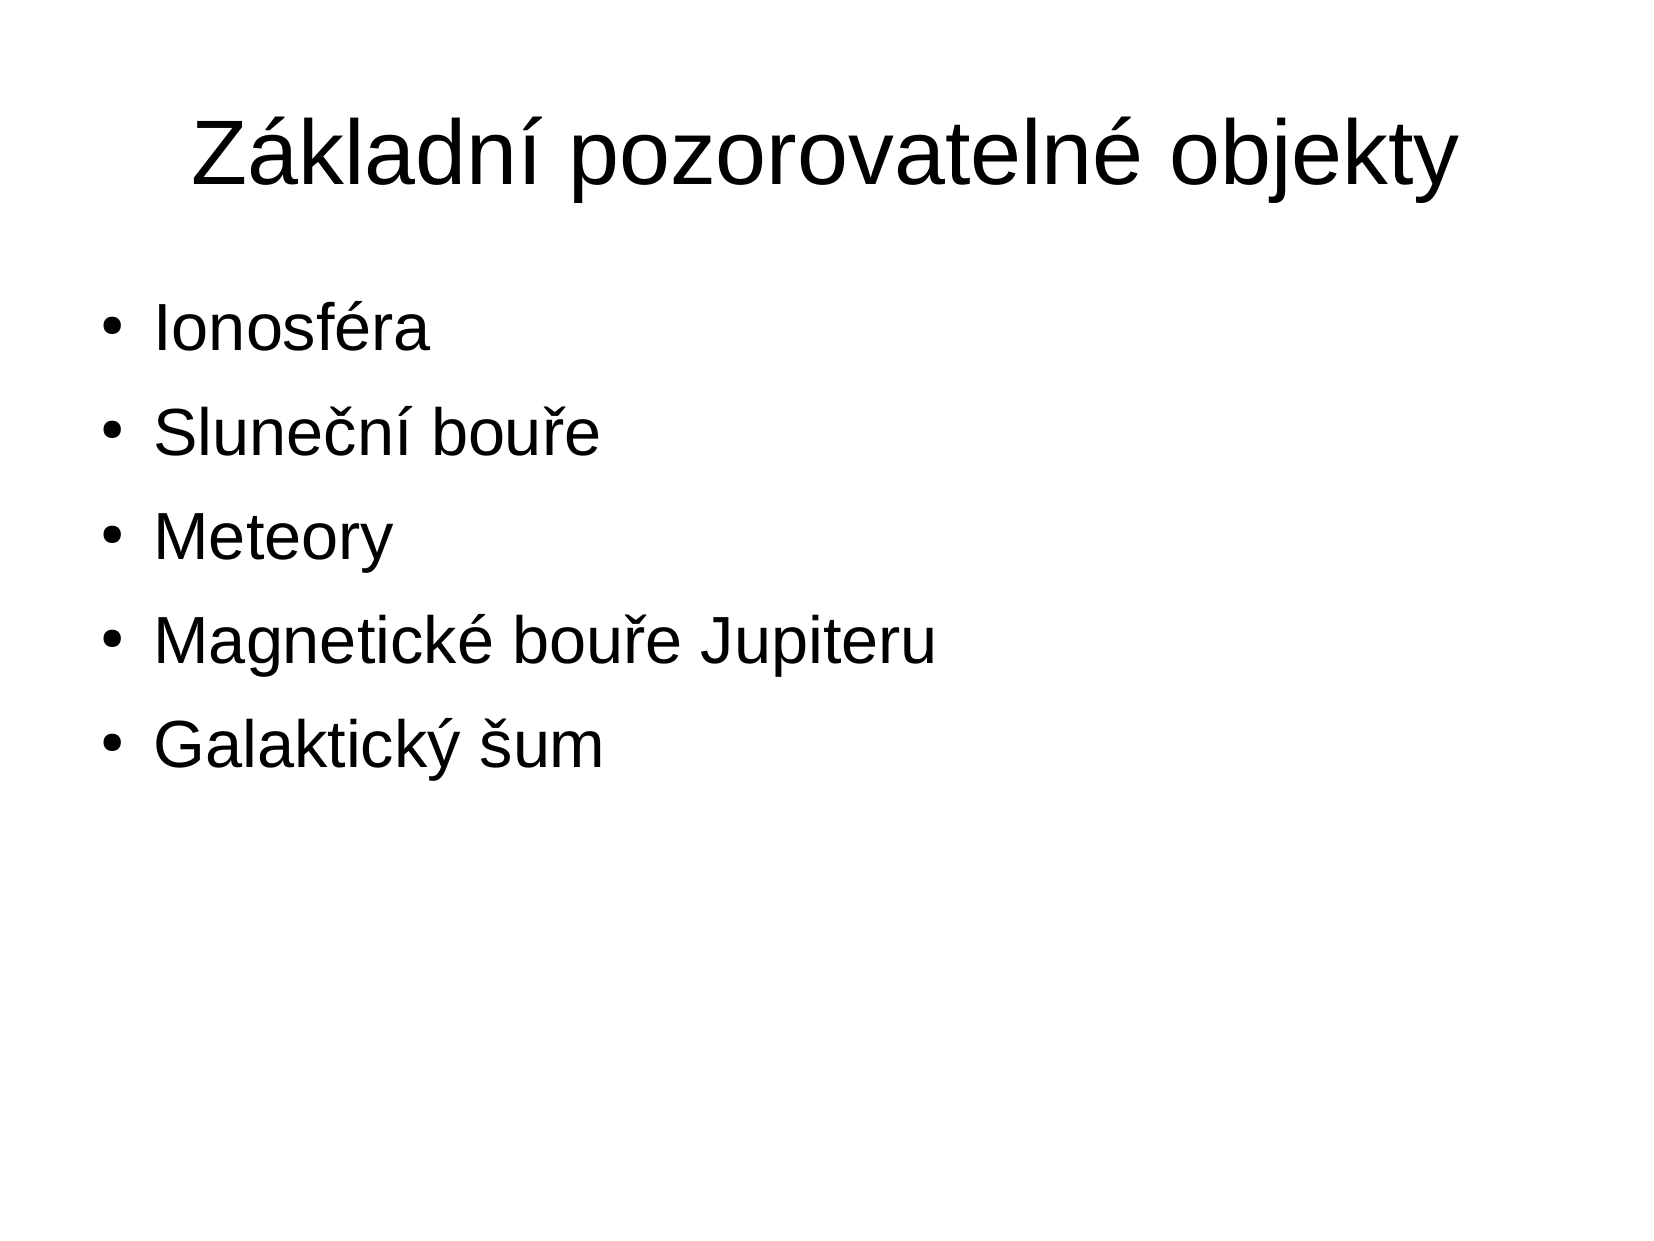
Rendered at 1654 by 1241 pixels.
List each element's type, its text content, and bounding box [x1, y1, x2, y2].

list Ionosféra Sluneční bouře Meteory Magnetické bouře Jupiteru Galaktický šum [82, 290, 1571, 1109]
title Základní pozorovatelné objekty [82, 49, 1571, 257]
